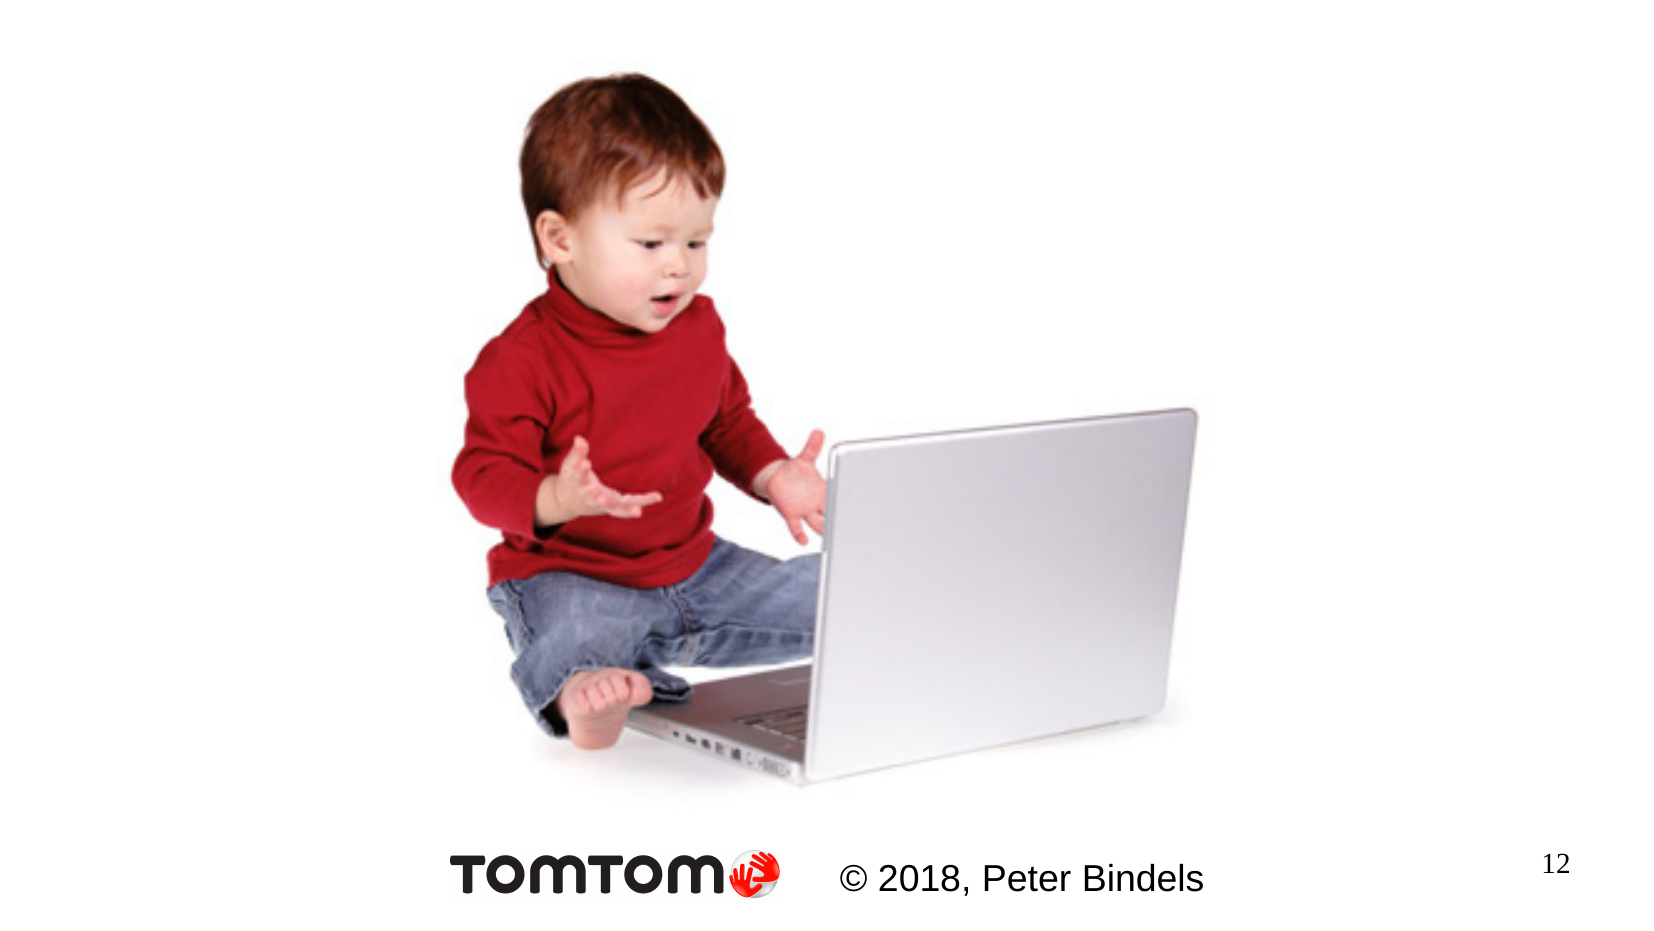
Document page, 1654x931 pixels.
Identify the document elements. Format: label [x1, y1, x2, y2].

picture [435, 40, 1220, 826]
picture [450, 847, 784, 905]
